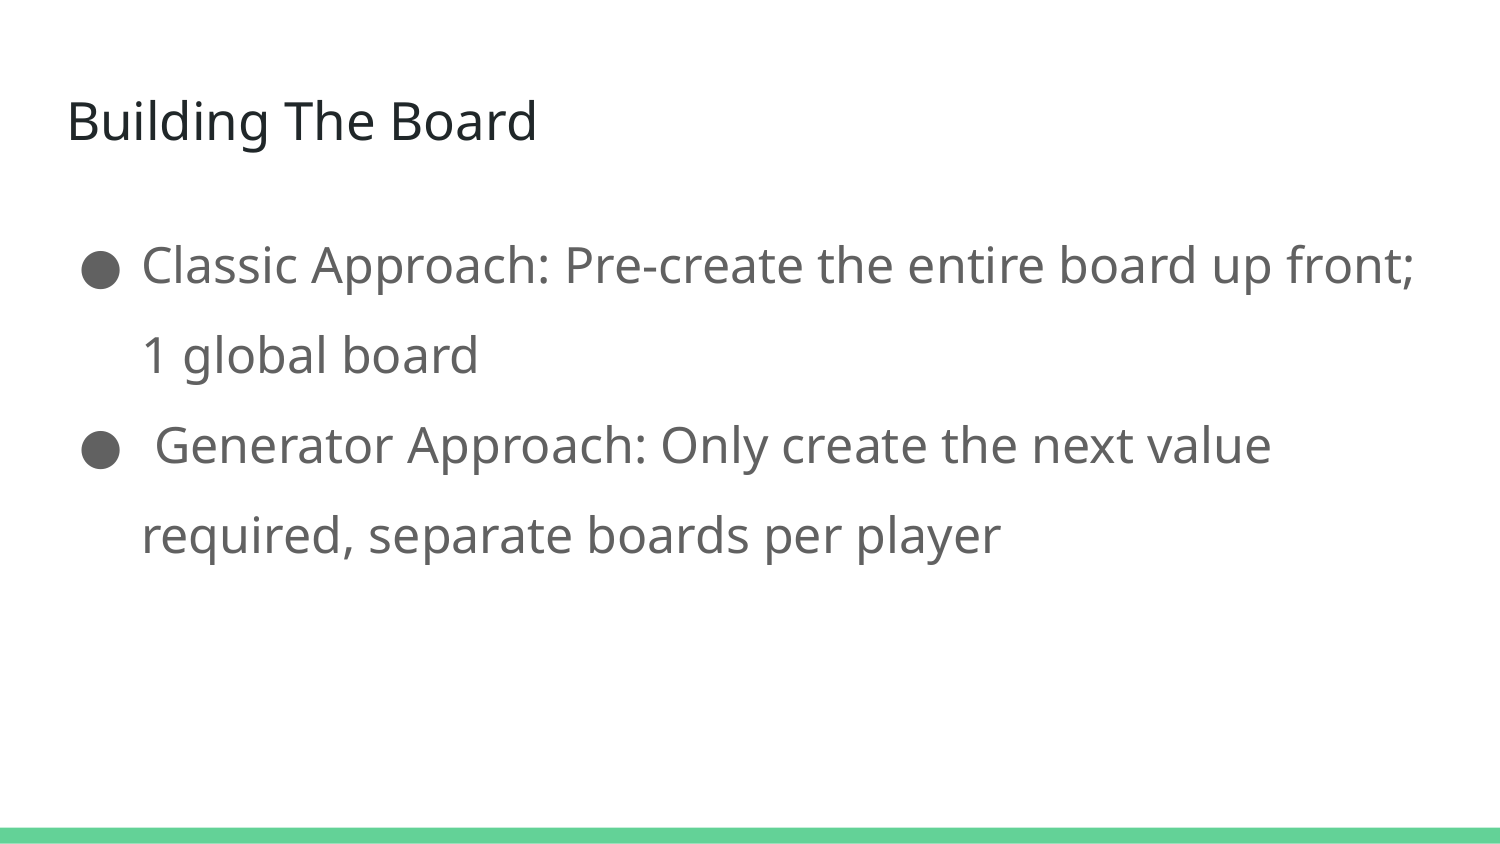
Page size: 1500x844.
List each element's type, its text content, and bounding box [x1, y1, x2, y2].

list Classic Approach: Pre-create the entire board up front; 1 global board Generator Approach: Only create the next value required, separate boards per player [51, 189, 1449, 750]
title Building The Board [51, 72, 1449, 167]
